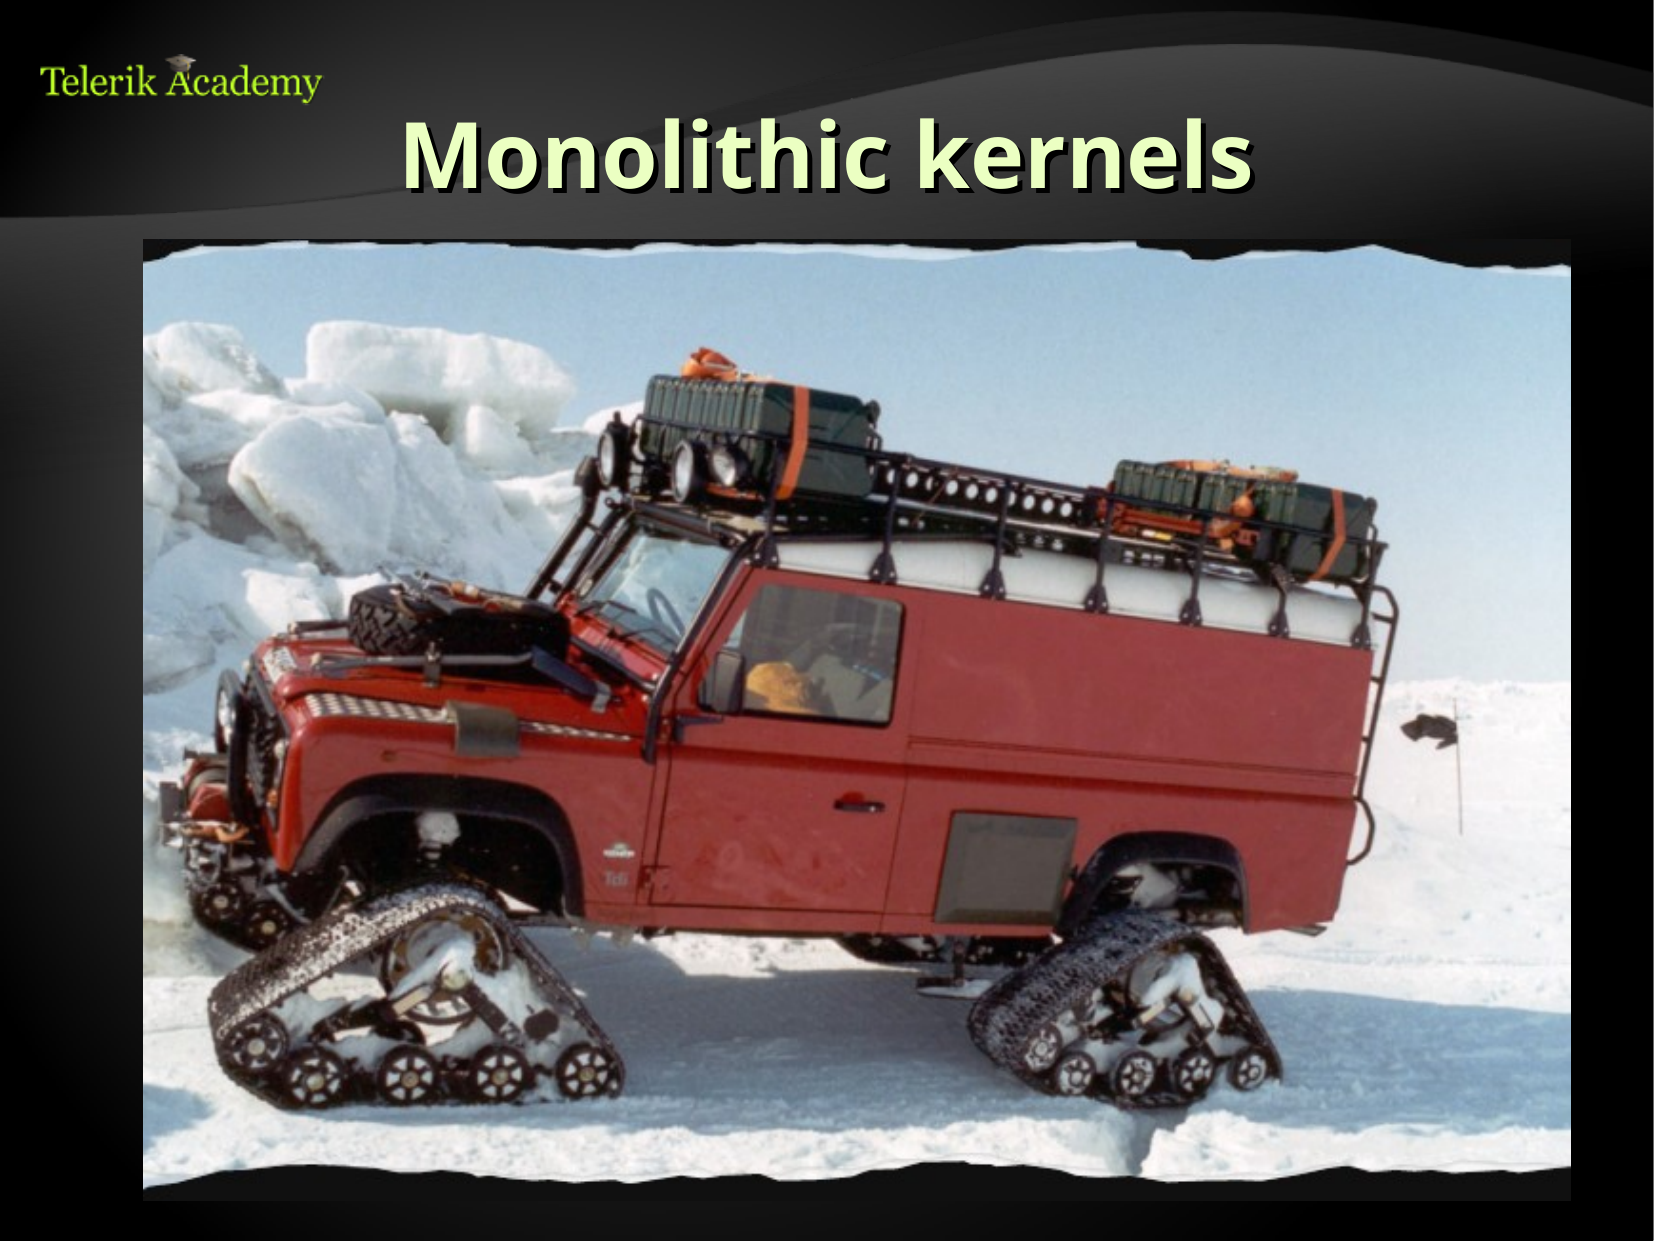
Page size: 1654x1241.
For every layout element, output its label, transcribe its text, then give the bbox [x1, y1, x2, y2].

title Monolithic kernels [82, 49, 1571, 257]
picture [0, 0, 1654, 1241]
